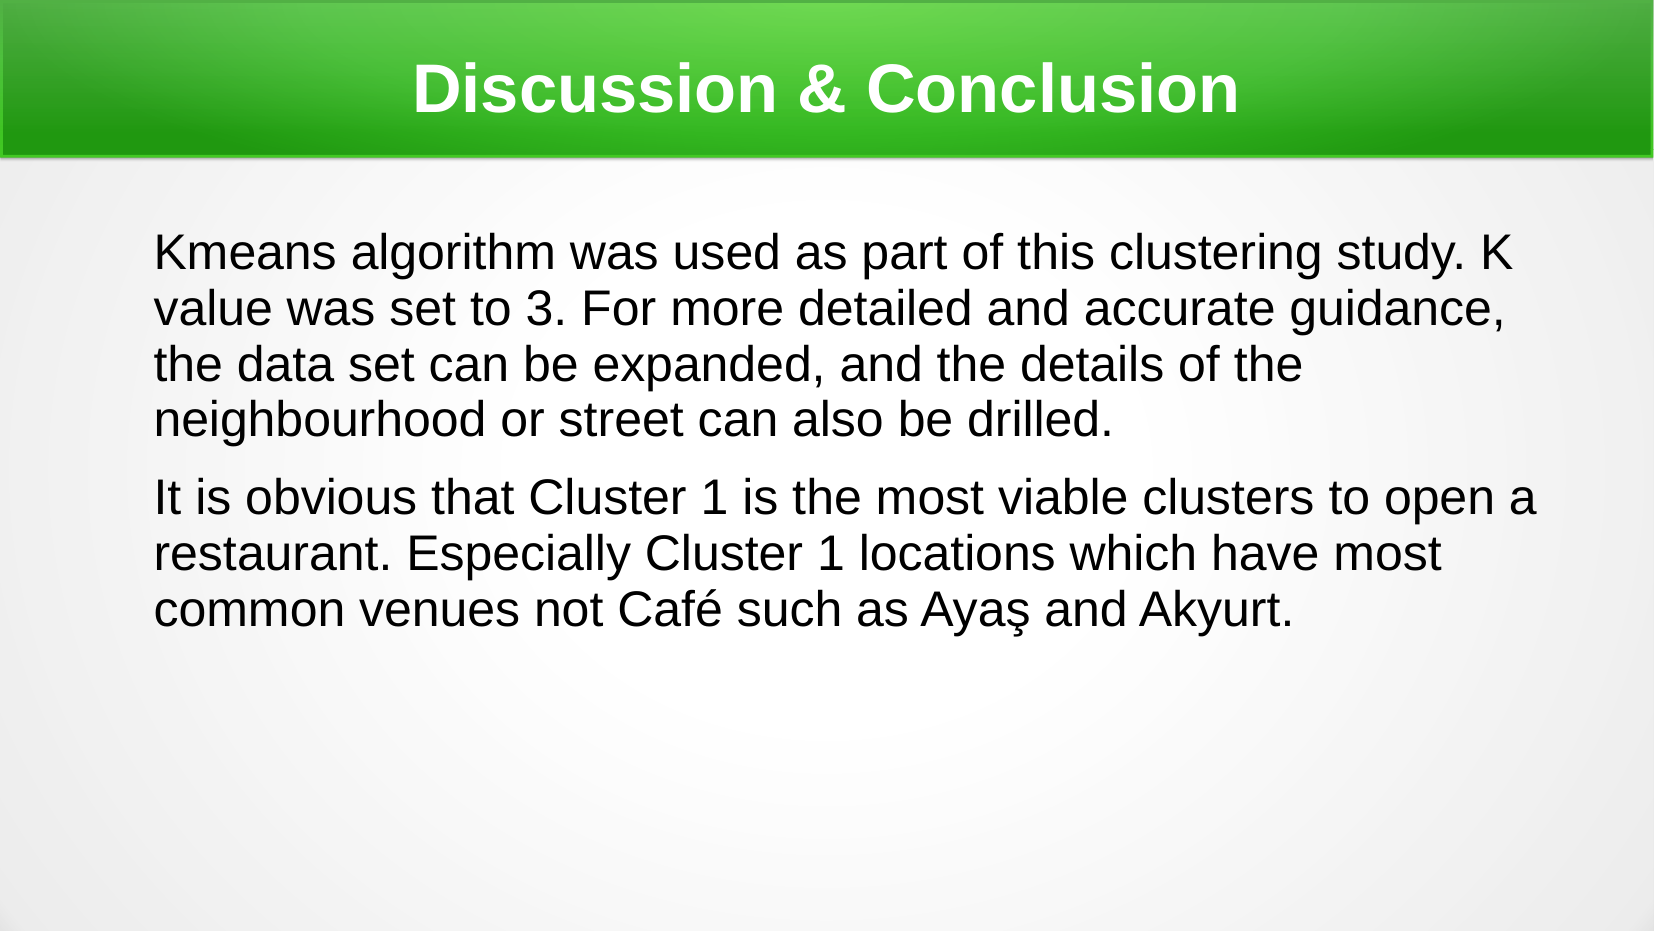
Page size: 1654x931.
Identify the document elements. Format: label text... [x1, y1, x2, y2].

list Kmeans algorithm was used as part of this clustering study. K value was set to 3. For more detailed and accurate guidance, the data set can be expanded, and the details of the neighbourhood or street can also be drilled. It is obvious that Cluster 1 is the most viable clusters to open a restaurant. Especially Cluster 1 locations which have most common venues not Café such as Ayaş and Akyurt. [82, 224, 1571, 764]
title Discussion & Conclusion [82, 35, 1571, 142]
